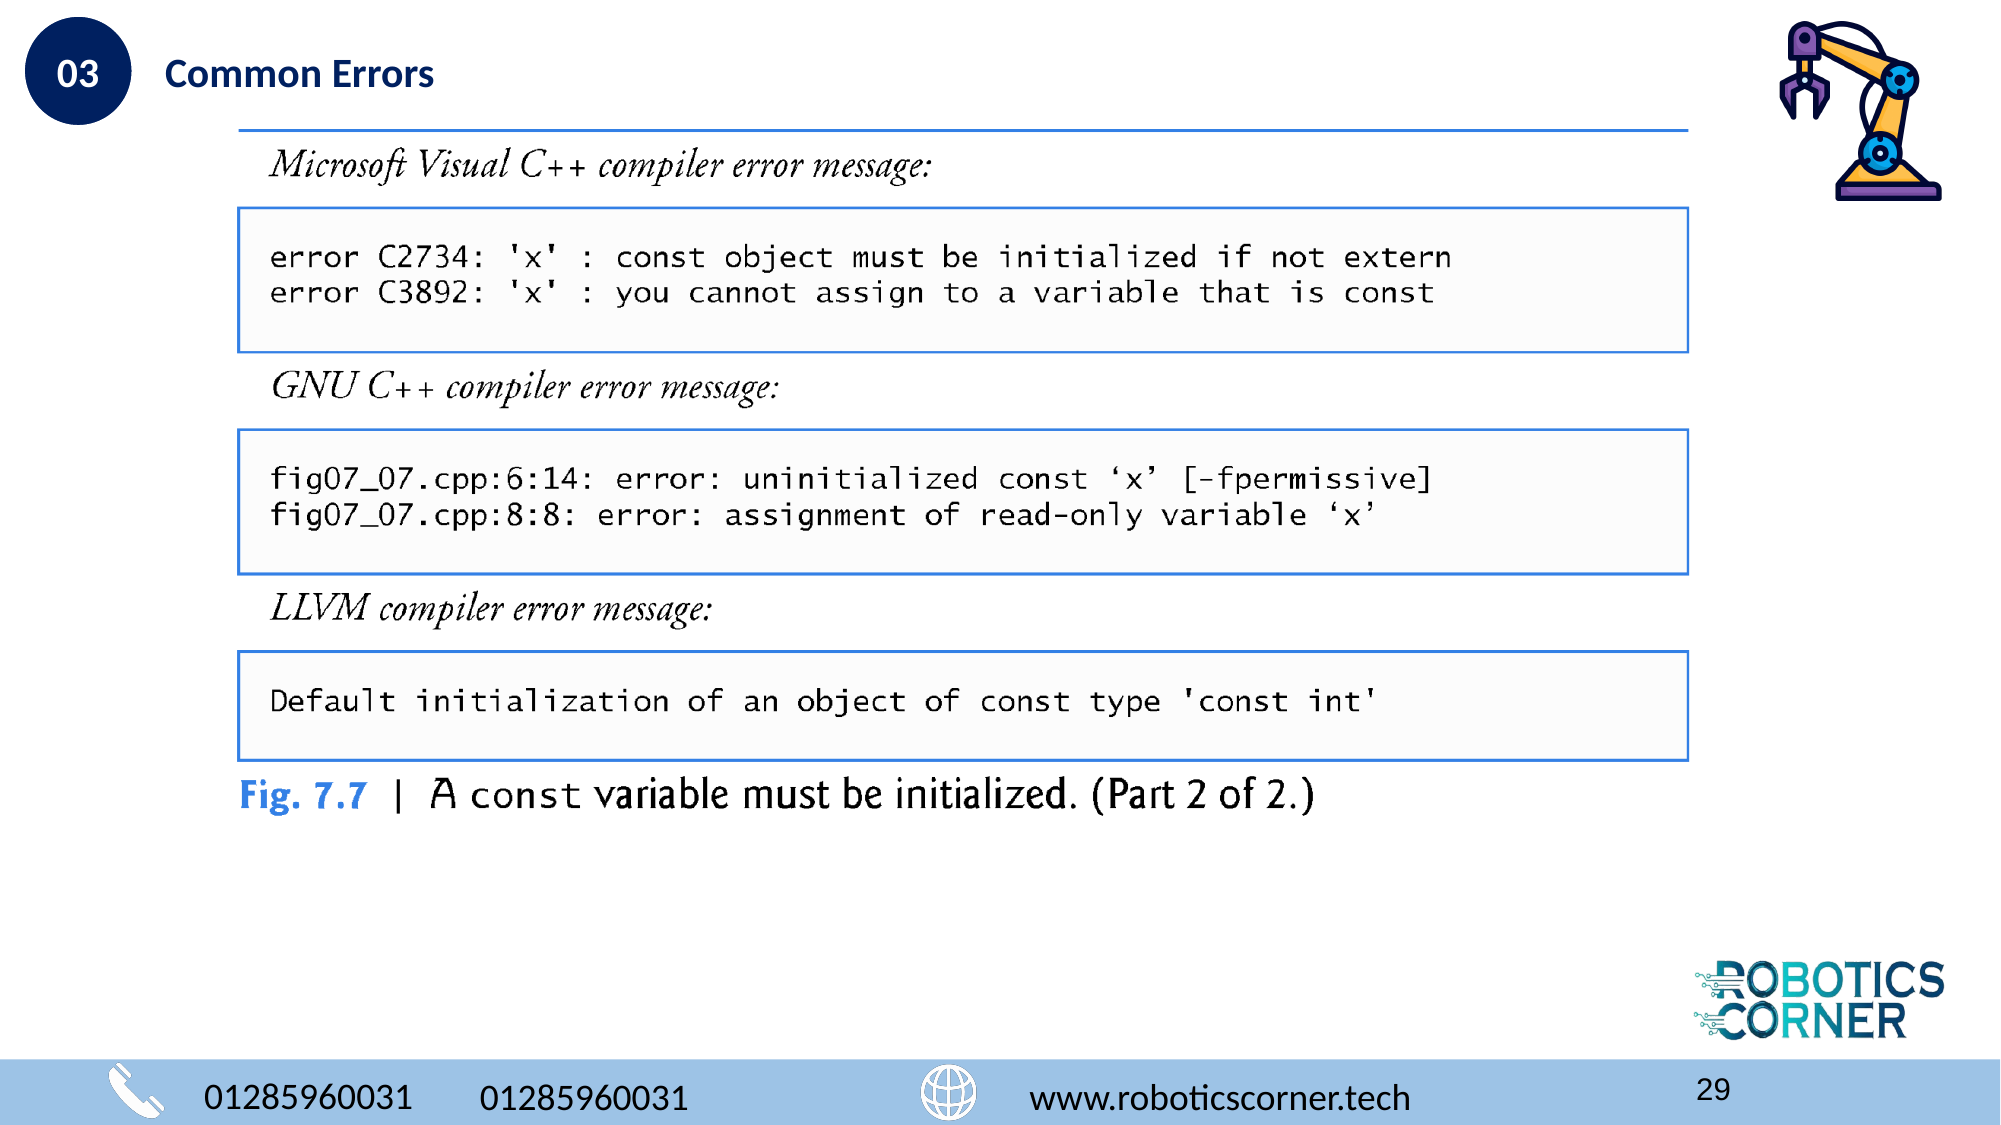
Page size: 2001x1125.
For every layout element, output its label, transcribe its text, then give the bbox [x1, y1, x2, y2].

text_box 03 [22, 14, 134, 128]
text_box Common Errors [150, 38, 622, 103]
picture [12, 21, 1953, 1125]
text_box <number> [1681, 1065, 1861, 1115]
